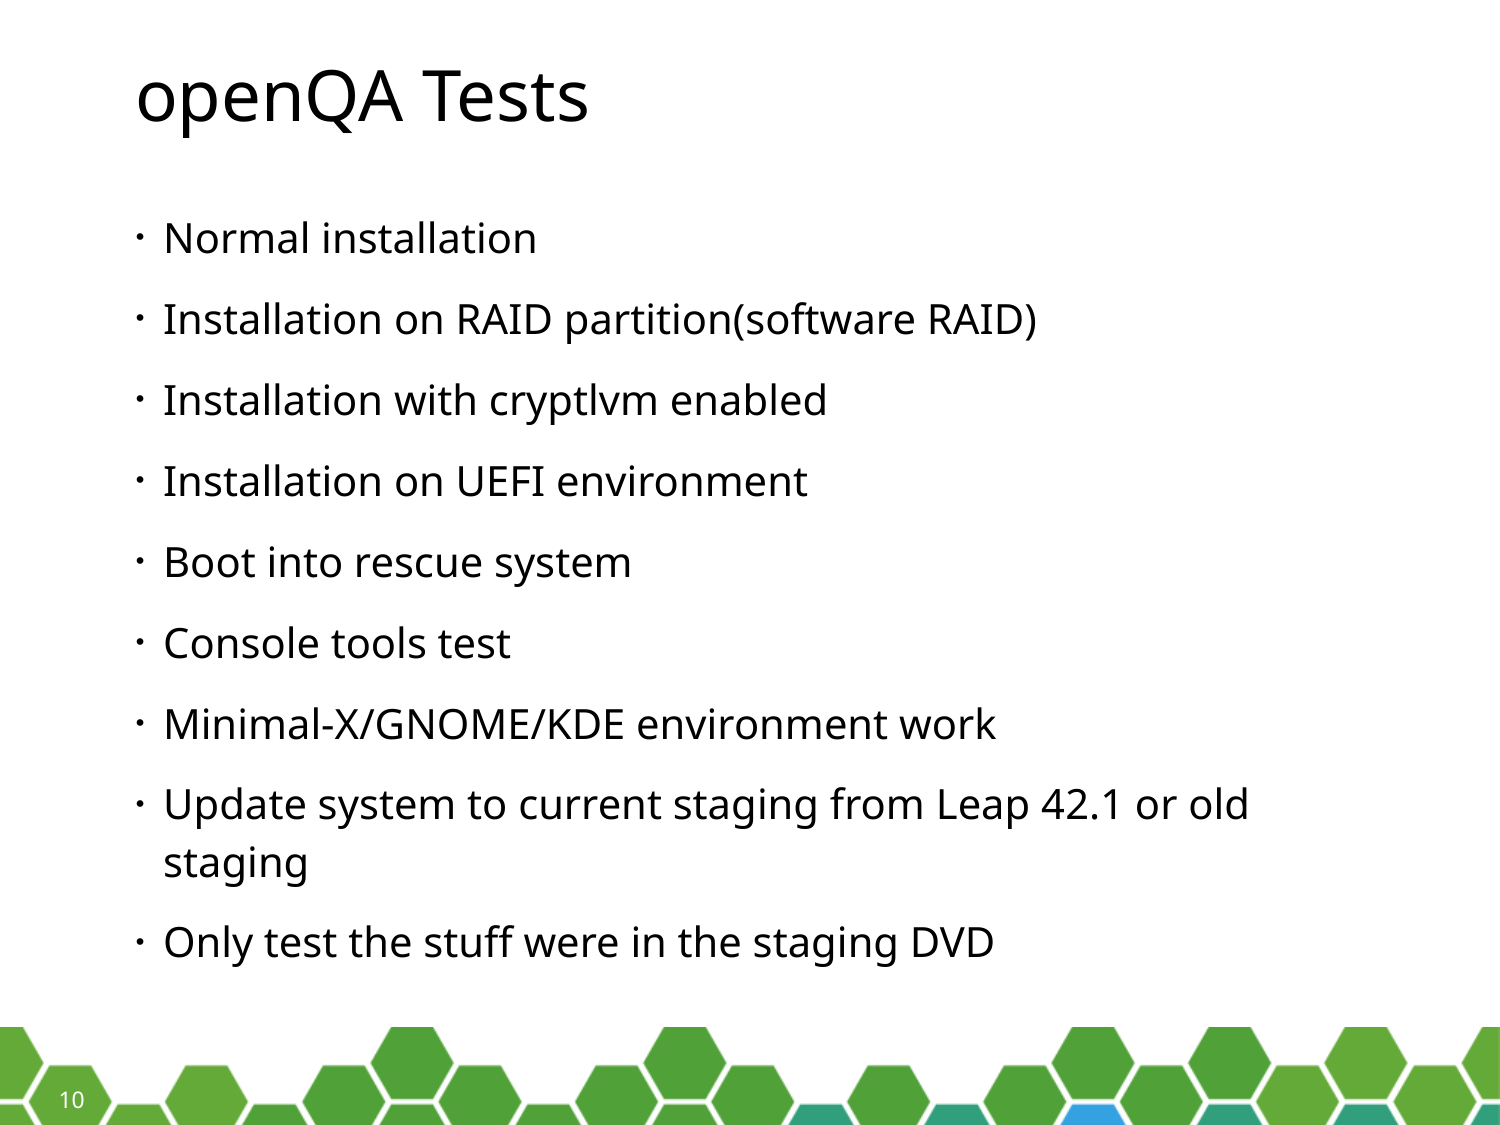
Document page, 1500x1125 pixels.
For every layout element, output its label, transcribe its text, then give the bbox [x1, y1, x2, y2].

list Normal installation Installation on RAID partition(software RAID) Installation with cryptlvm enabled Installation on UEFI environment Boot into rescue system Console tools test Minimal-X/GNOME/KDE environment work Update system to current staging from Leap 42.1 or old staging Only test the stuff were in the staging DVD [135, 208, 1372, 862]
title openQA Tests [135, 12, 1372, 175]
picture [0, 1027, 1500, 1125]
